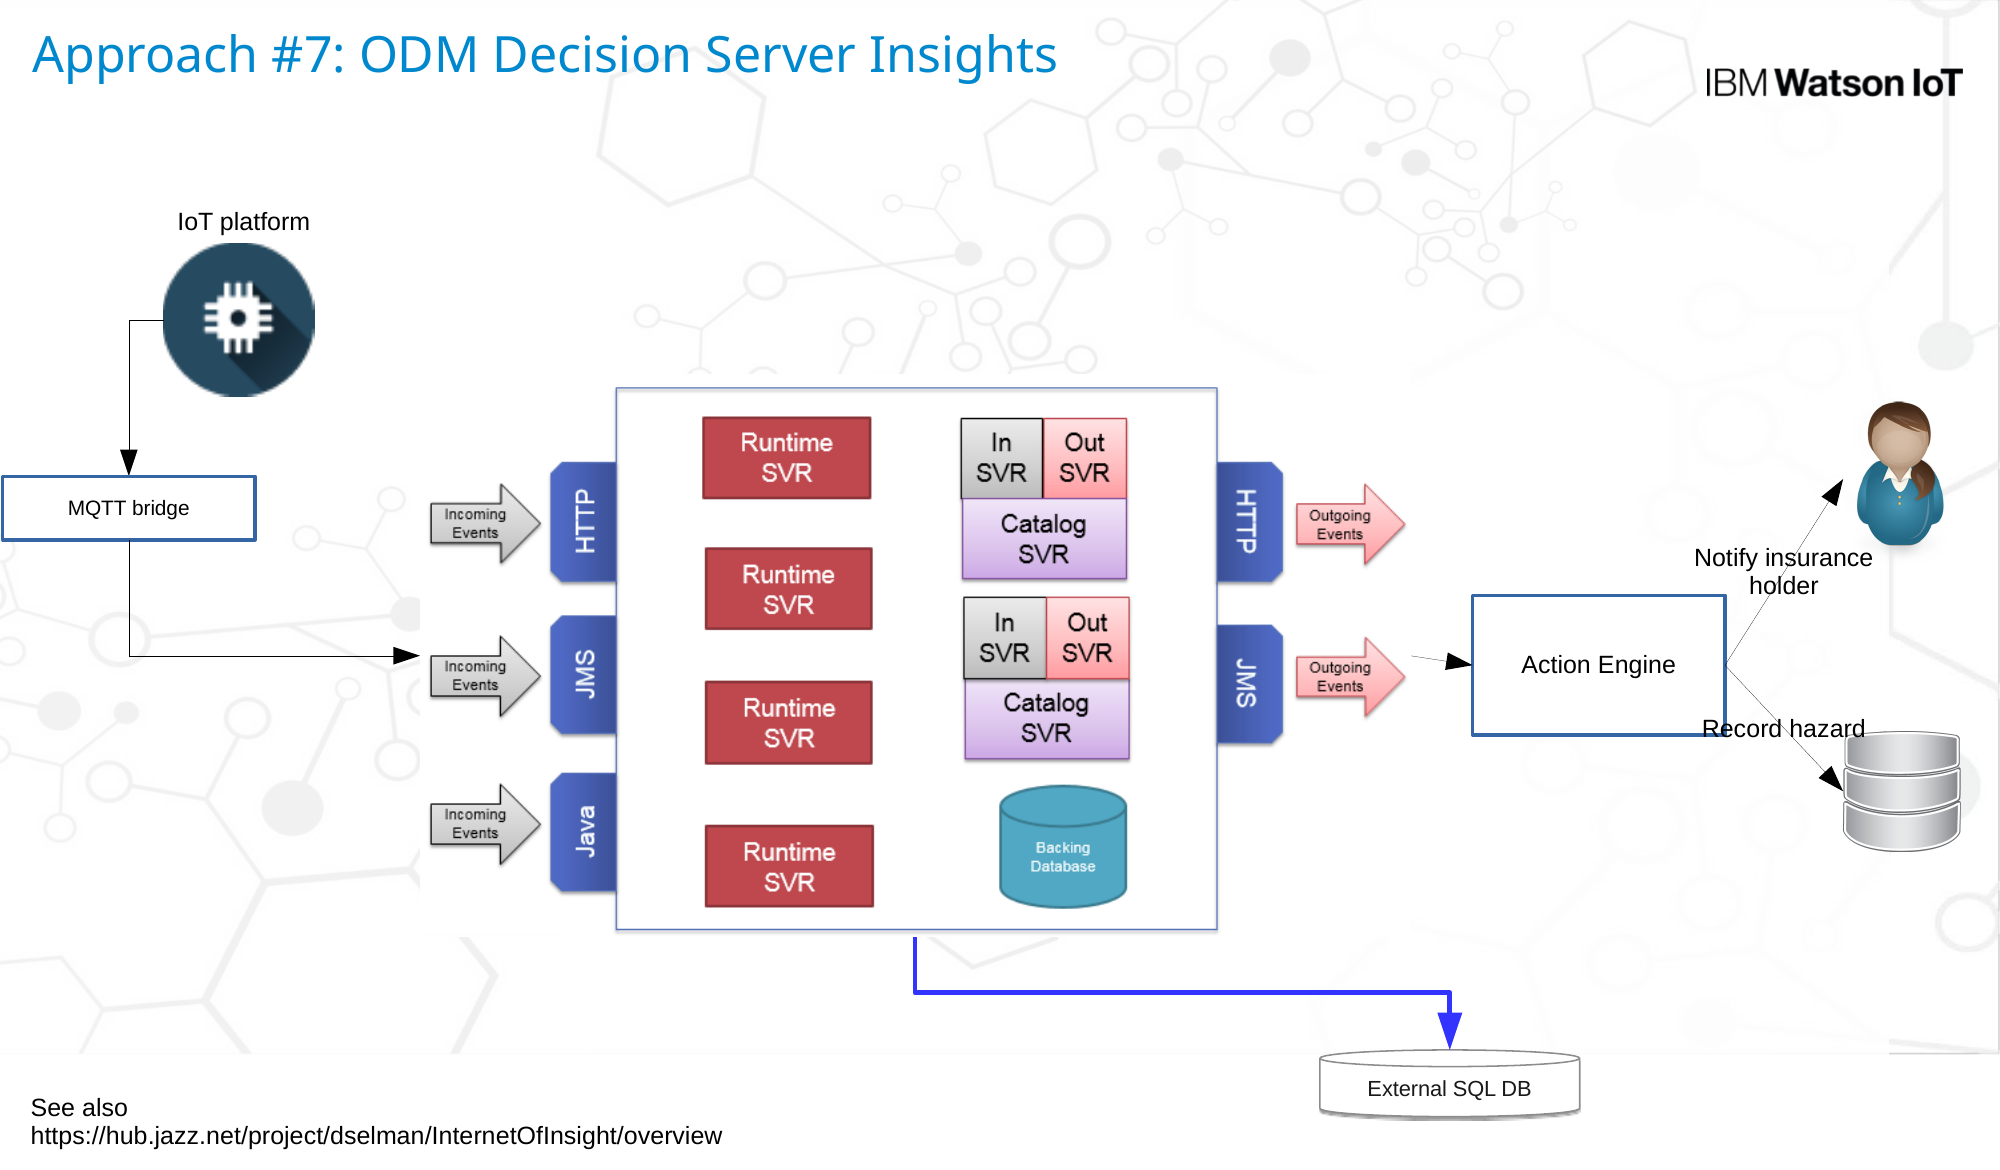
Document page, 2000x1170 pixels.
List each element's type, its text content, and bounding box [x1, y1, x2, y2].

text_box Action Engine [1472, 595, 1726, 736]
text_box IoT platform [104, 200, 384, 245]
text_box MQTT bridge [2, 476, 256, 541]
text_box See also https://hub.jazz.net/project/dselman/InternetOfInsight/overview [15, 1086, 1081, 1158]
picture [420, 374, 1411, 937]
picture [1726, 0, 2000, 1055]
title Approach #7: ODM Decision Server Insights [17, 21, 1726, 128]
text_box External SQL DB [1319, 1059, 1580, 1117]
picture [163, 245, 315, 397]
